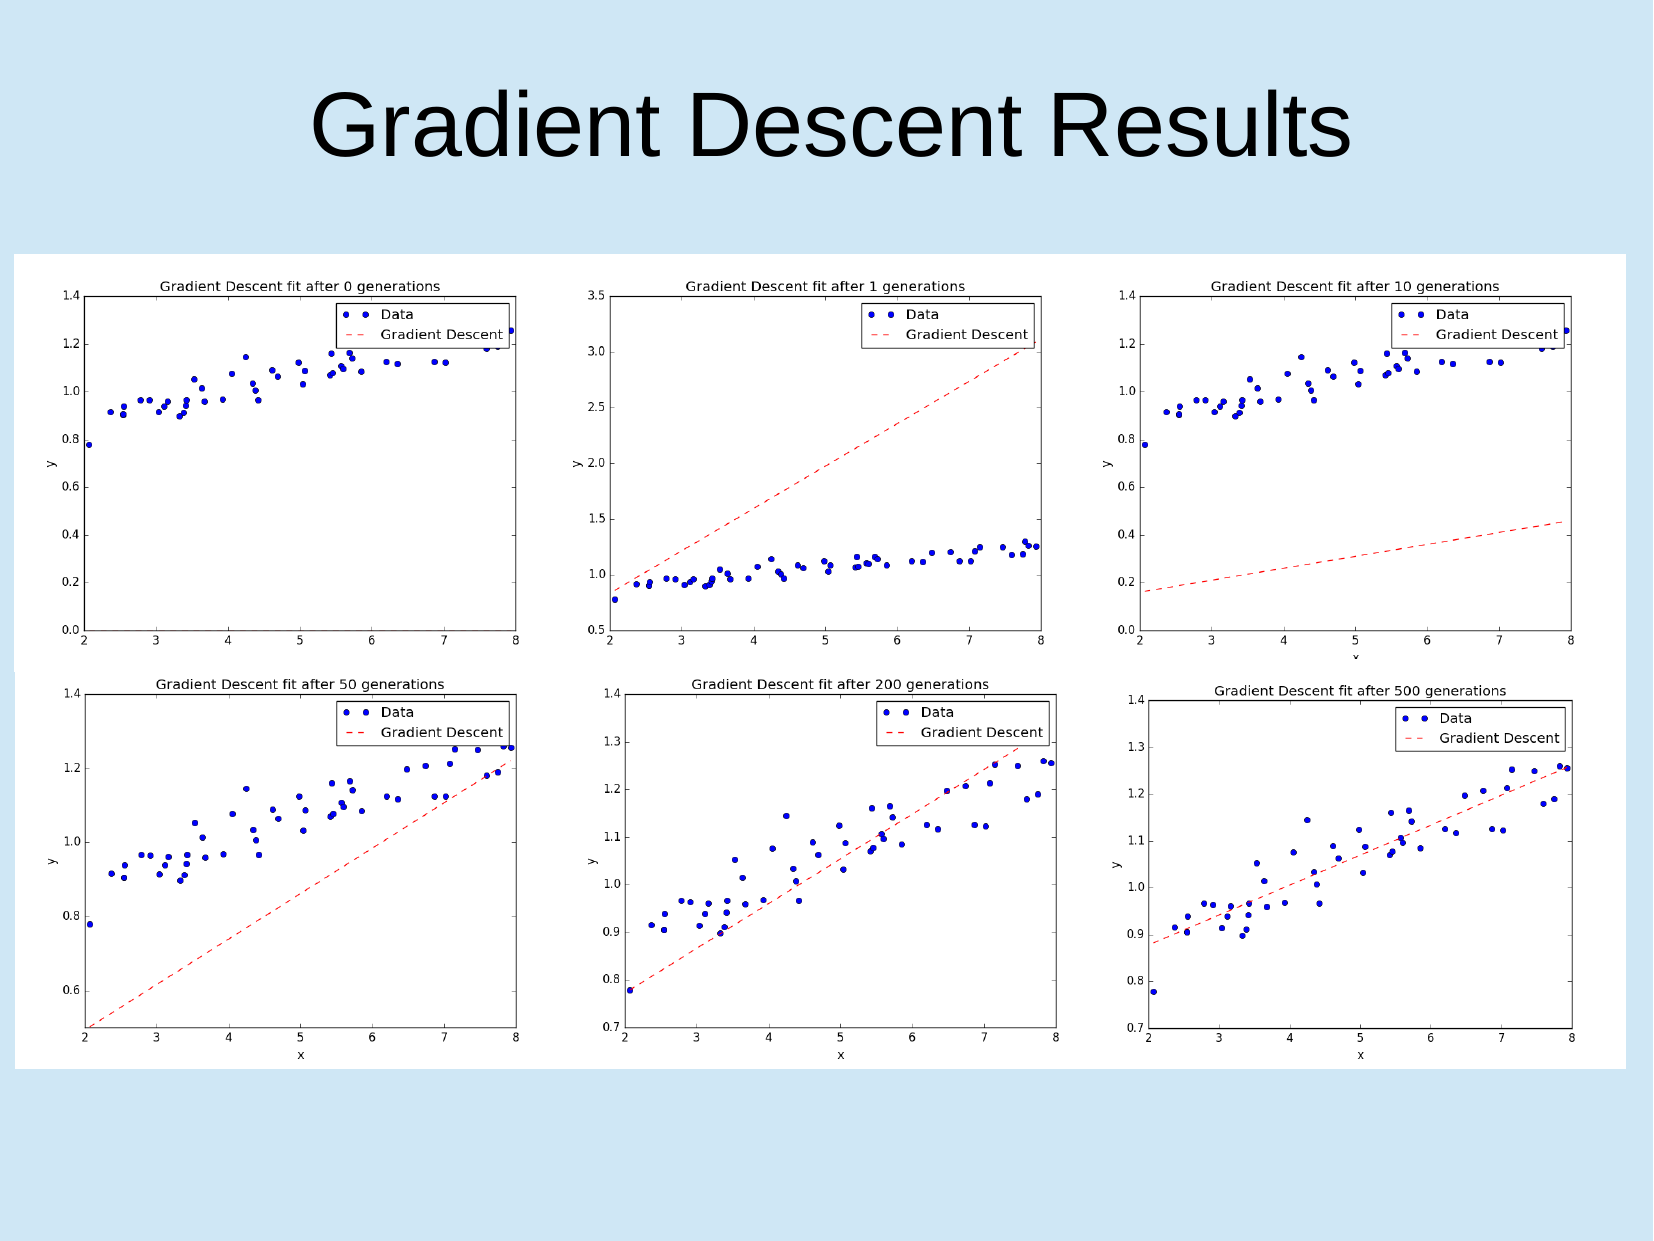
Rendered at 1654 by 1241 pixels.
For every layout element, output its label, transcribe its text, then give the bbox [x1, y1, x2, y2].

title Gradient Descent Results [150, 15, 1516, 236]
picture [14, 254, 1626, 1069]
